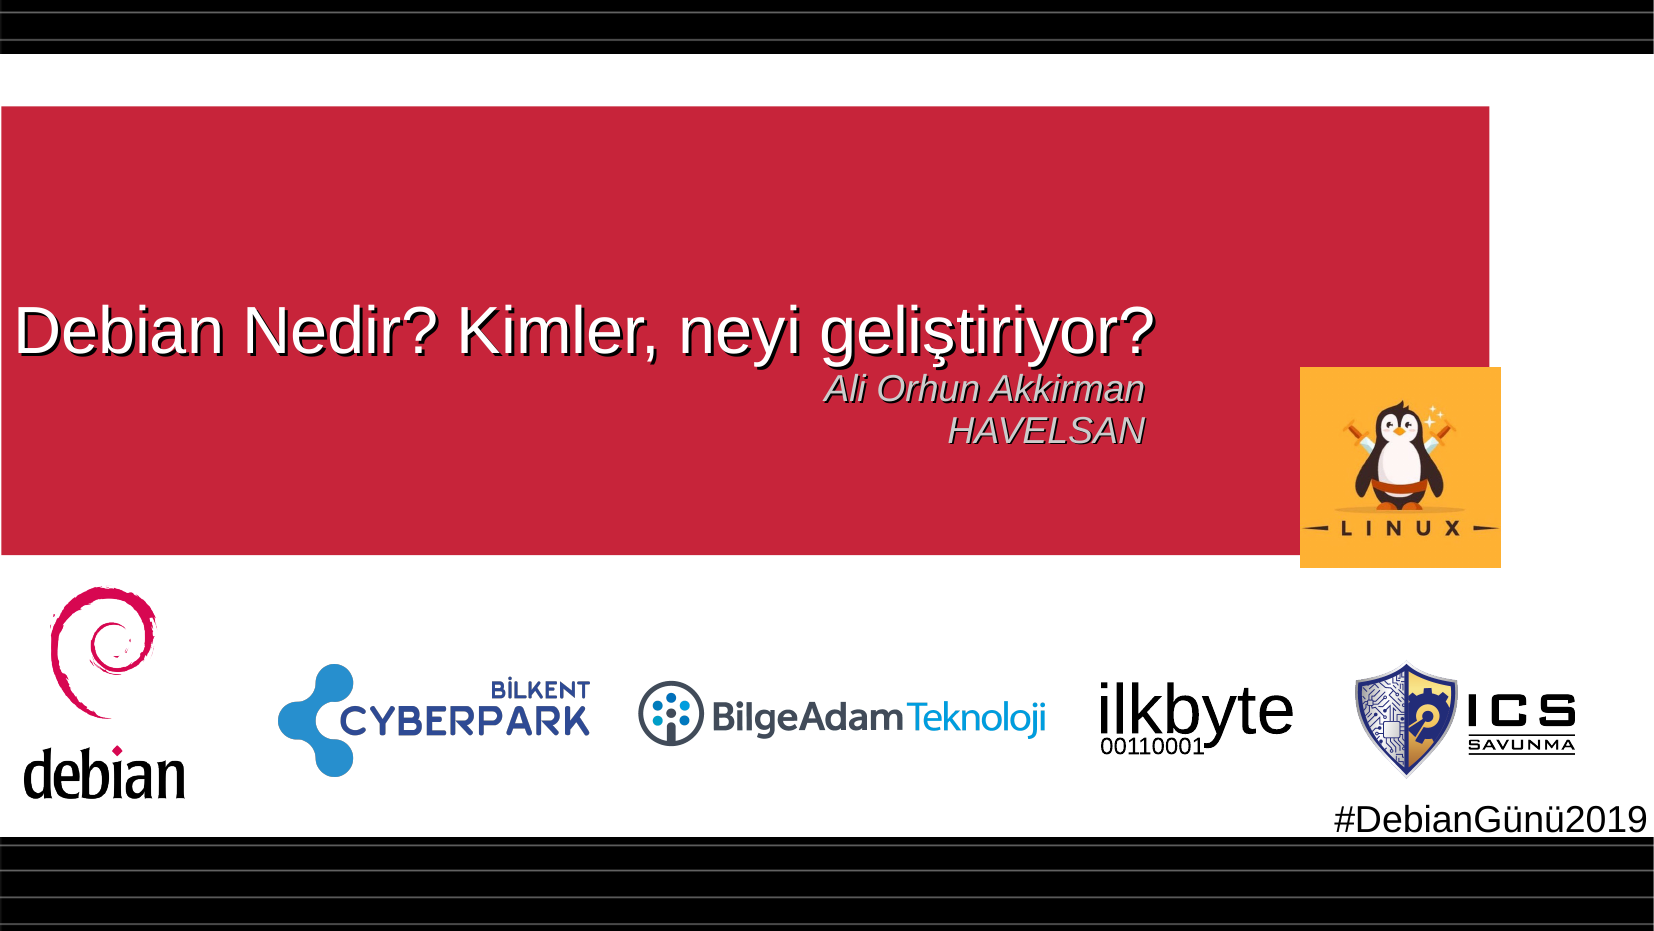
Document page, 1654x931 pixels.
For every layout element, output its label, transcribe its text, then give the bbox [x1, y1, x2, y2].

picture [23, 584, 186, 799]
picture [0, 0, 1654, 54]
text_box Ali Orhun Akkirman HAVELSAN [809, 360, 1161, 459]
picture [1300, 367, 1501, 568]
picture [0, 837, 1654, 931]
picture [622, 660, 1070, 765]
picture [1093, 643, 1299, 785]
picture [278, 664, 590, 777]
text_box #DebianGünü2019 [1319, 791, 1654, 849]
picture [1355, 659, 1575, 779]
title Debian Nedir? Kimler, neyi geliştiriyor? [1, 106, 1490, 556]
